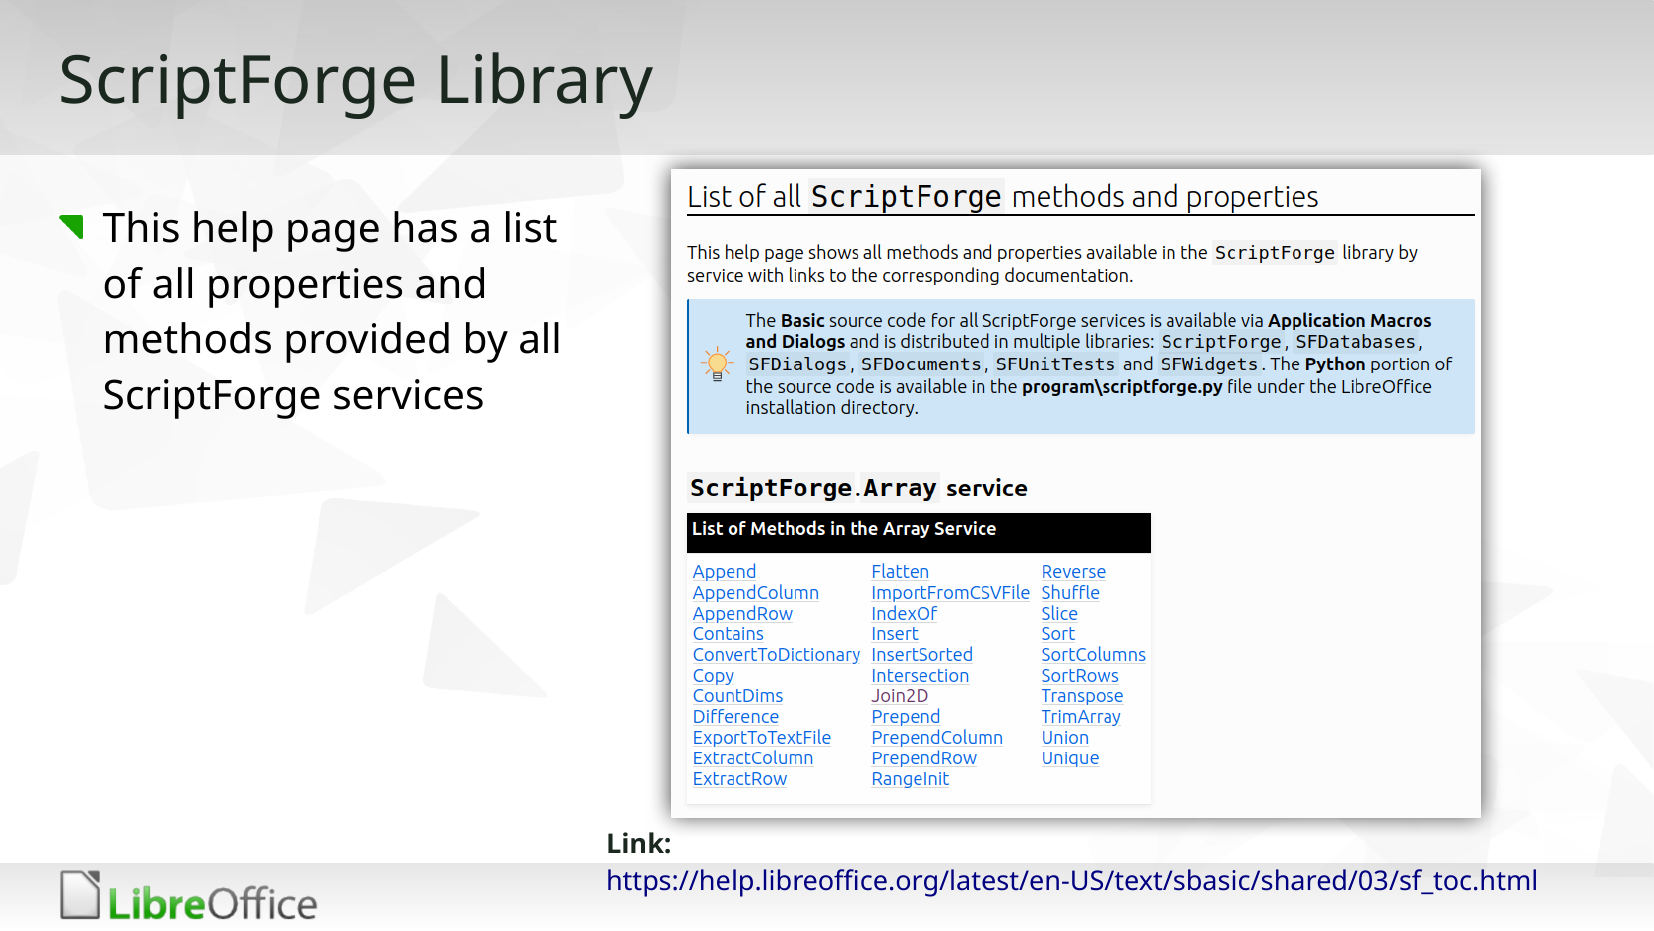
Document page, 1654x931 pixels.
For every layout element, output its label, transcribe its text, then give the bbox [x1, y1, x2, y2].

text_box Link: https://help.libreoffice.org/latest/en-US/text/sbasic/shared/03/sf_toc.html [591, 817, 1562, 865]
list This help page has a list of all properties and methods provided by all ScriptForge services [59, 199, 604, 739]
picture [0, 0, 1654, 877]
title ScriptForge Library [59, 22, 1595, 133]
picture [41, 851, 337, 931]
